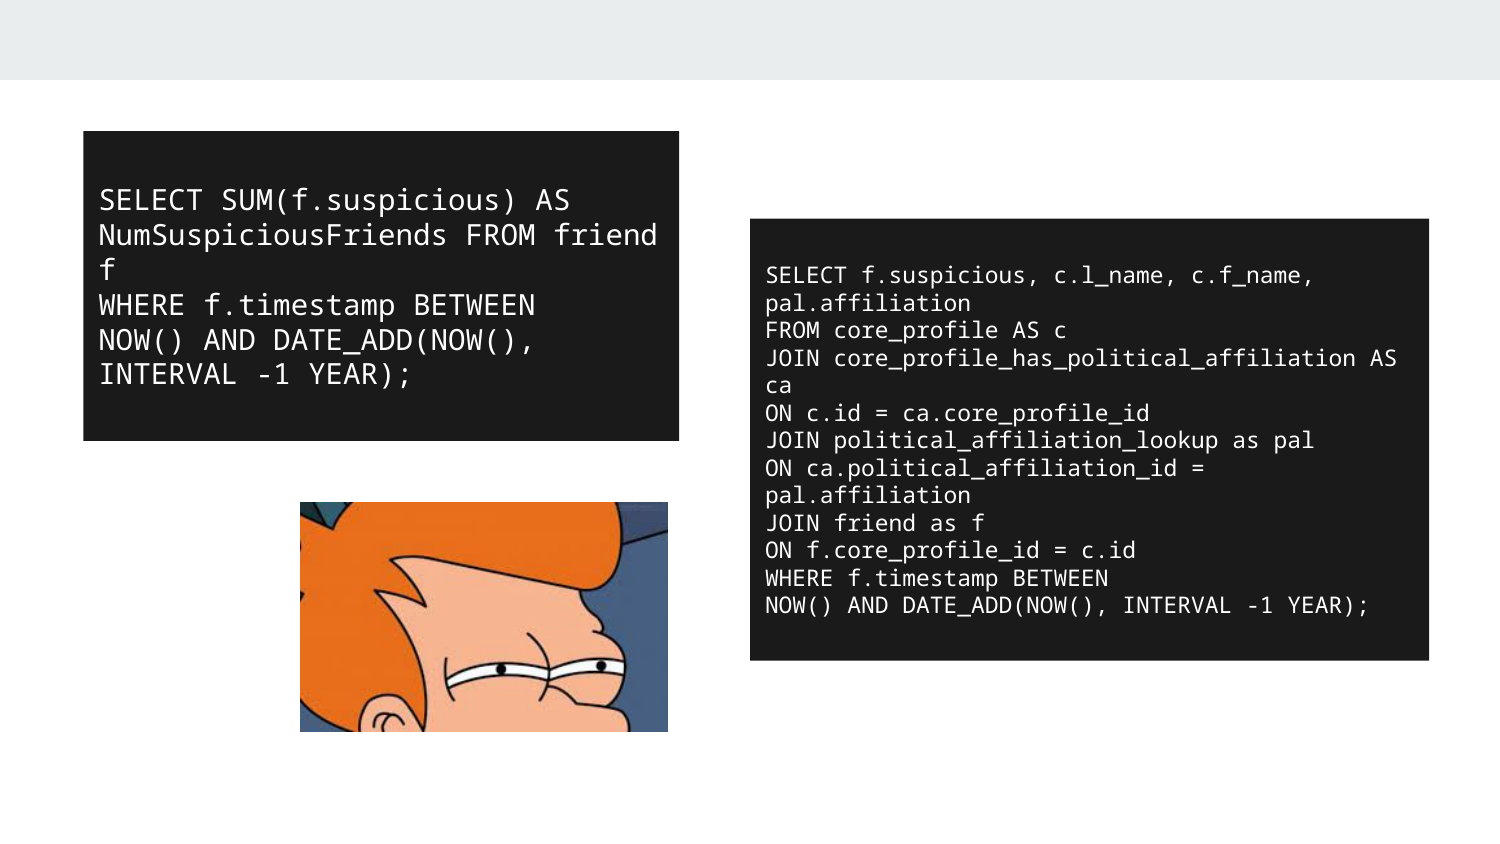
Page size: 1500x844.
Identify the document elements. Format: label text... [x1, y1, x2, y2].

text_box SELECT f.suspicious, c.l_name, c.f_name, pal.affiliation FROM core_profile AS c JOIN core_profile_has_political_affiliation AS ca ON c.id = ca.core_profile_id JOIN political_affiliation_lookup as pal ON ca.political_affiliation_id = pal.affiliation JOIN friend as f ON f.core_profile_id = c.id WHERE f.timestamp BETWEEN NOW() AND DATE_ADD(NOW(), INTERVAL -1 YEAR); [750, 218, 1430, 661]
picture [300, 502, 668, 732]
text_box SELECT SUM(f.suspicious) AS NumSuspiciousFriends FROM friend f WHERE f.timestamp BETWEEN NOW() AND DATE_ADD(NOW(), INTERVAL -1 YEAR); [83, 131, 680, 441]
